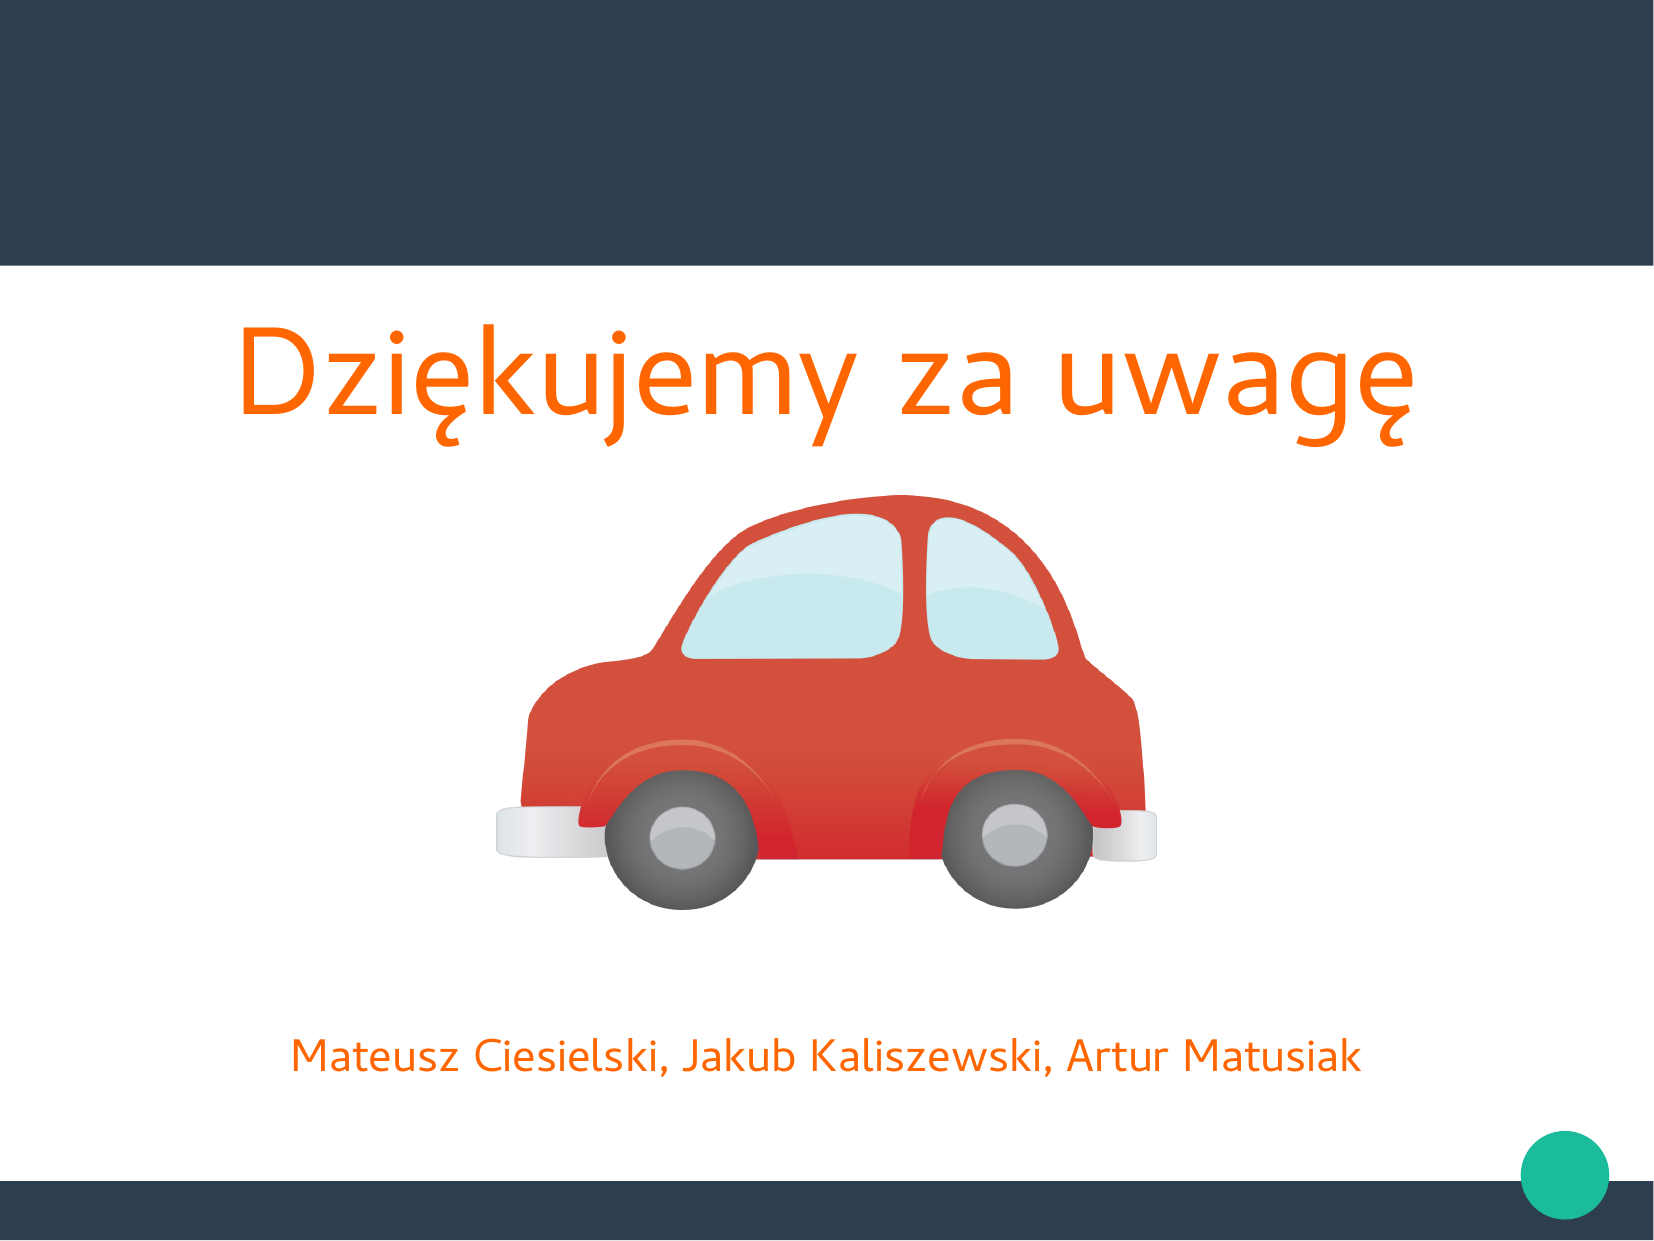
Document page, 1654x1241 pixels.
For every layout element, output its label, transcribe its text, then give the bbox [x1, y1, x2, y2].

text_box Mateusz Ciesielski, Jakub Kaliszewski, Artur Matusiak [106, 1020, 1547, 1151]
text_box Dziękujemy za uwagę [59, 8, 1595, 738]
picture [496, 495, 1157, 910]
